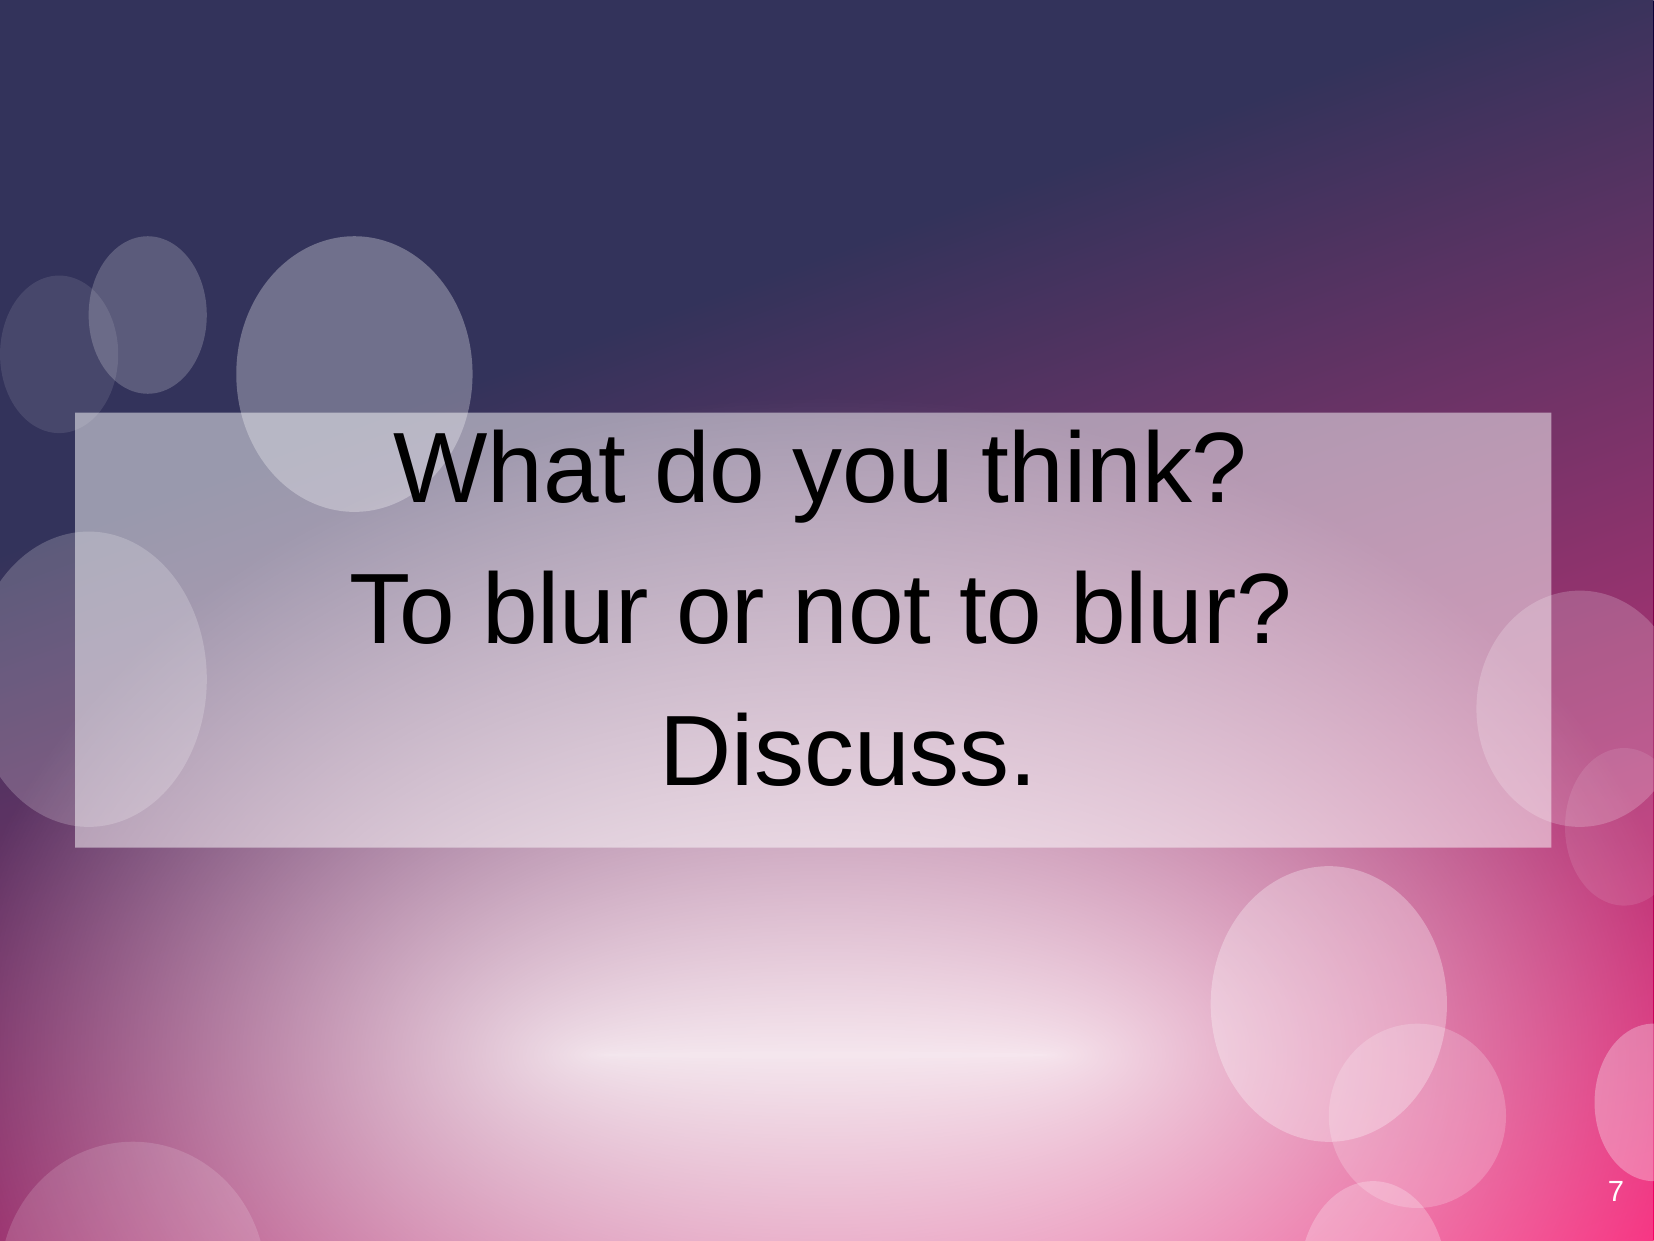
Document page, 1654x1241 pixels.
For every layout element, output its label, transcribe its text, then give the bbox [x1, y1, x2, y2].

list What do you think? To blur or not to blur? Discuss. [75, 412, 1552, 848]
